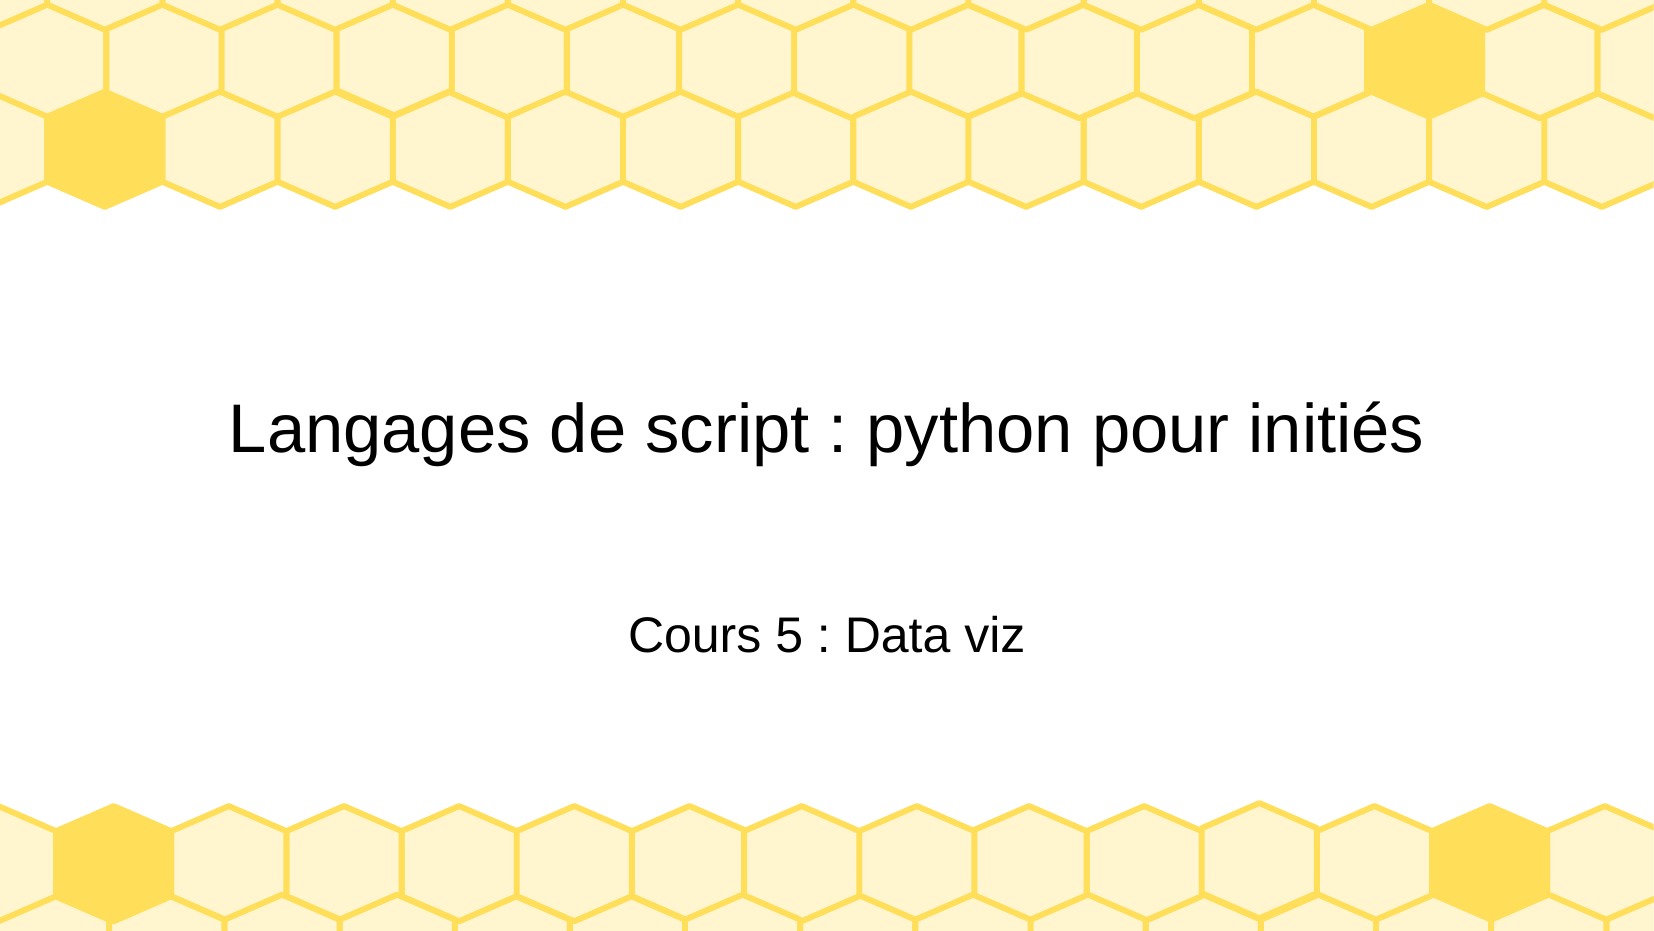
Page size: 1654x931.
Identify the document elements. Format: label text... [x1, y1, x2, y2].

title Langages de script : python pour initiés [88, 324, 1565, 532]
subtitle Cours 5 : Data viz [88, 561, 1565, 709]
